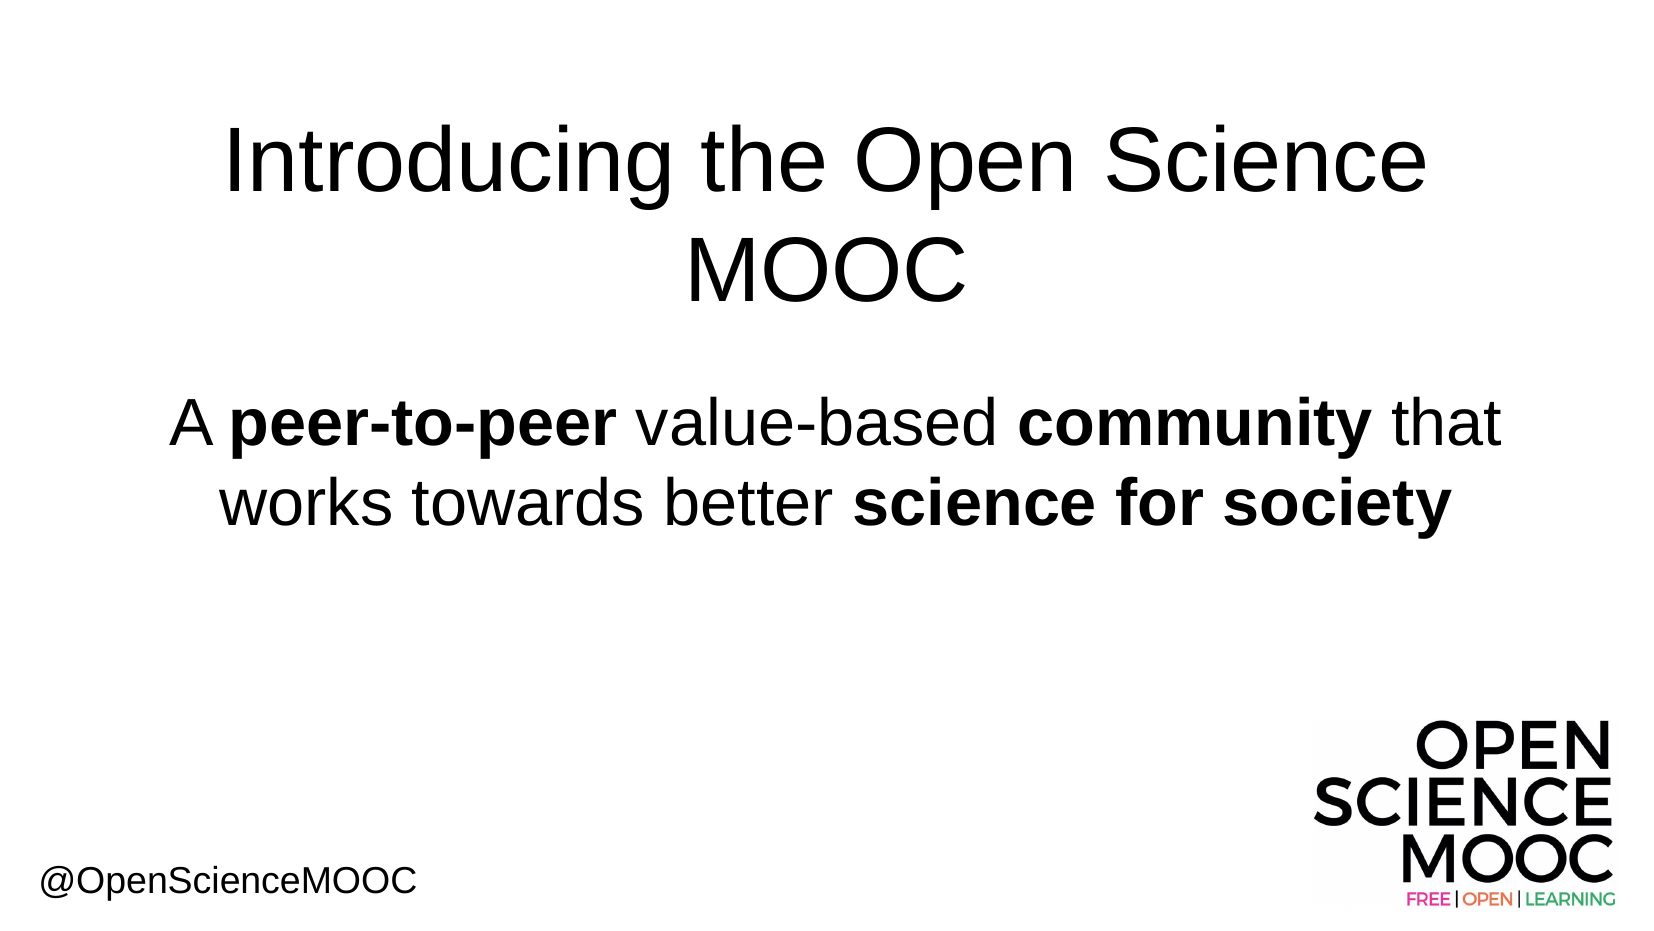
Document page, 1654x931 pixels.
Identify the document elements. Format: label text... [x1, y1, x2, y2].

list A peer-to-peer value-based community that works towards better science for society [91, 378, 1580, 919]
picture [1313, 720, 1619, 910]
text_box @OpenScienceMOOC [23, 852, 444, 910]
title Introducing the Open Science MOOC [82, 99, 1571, 305]
